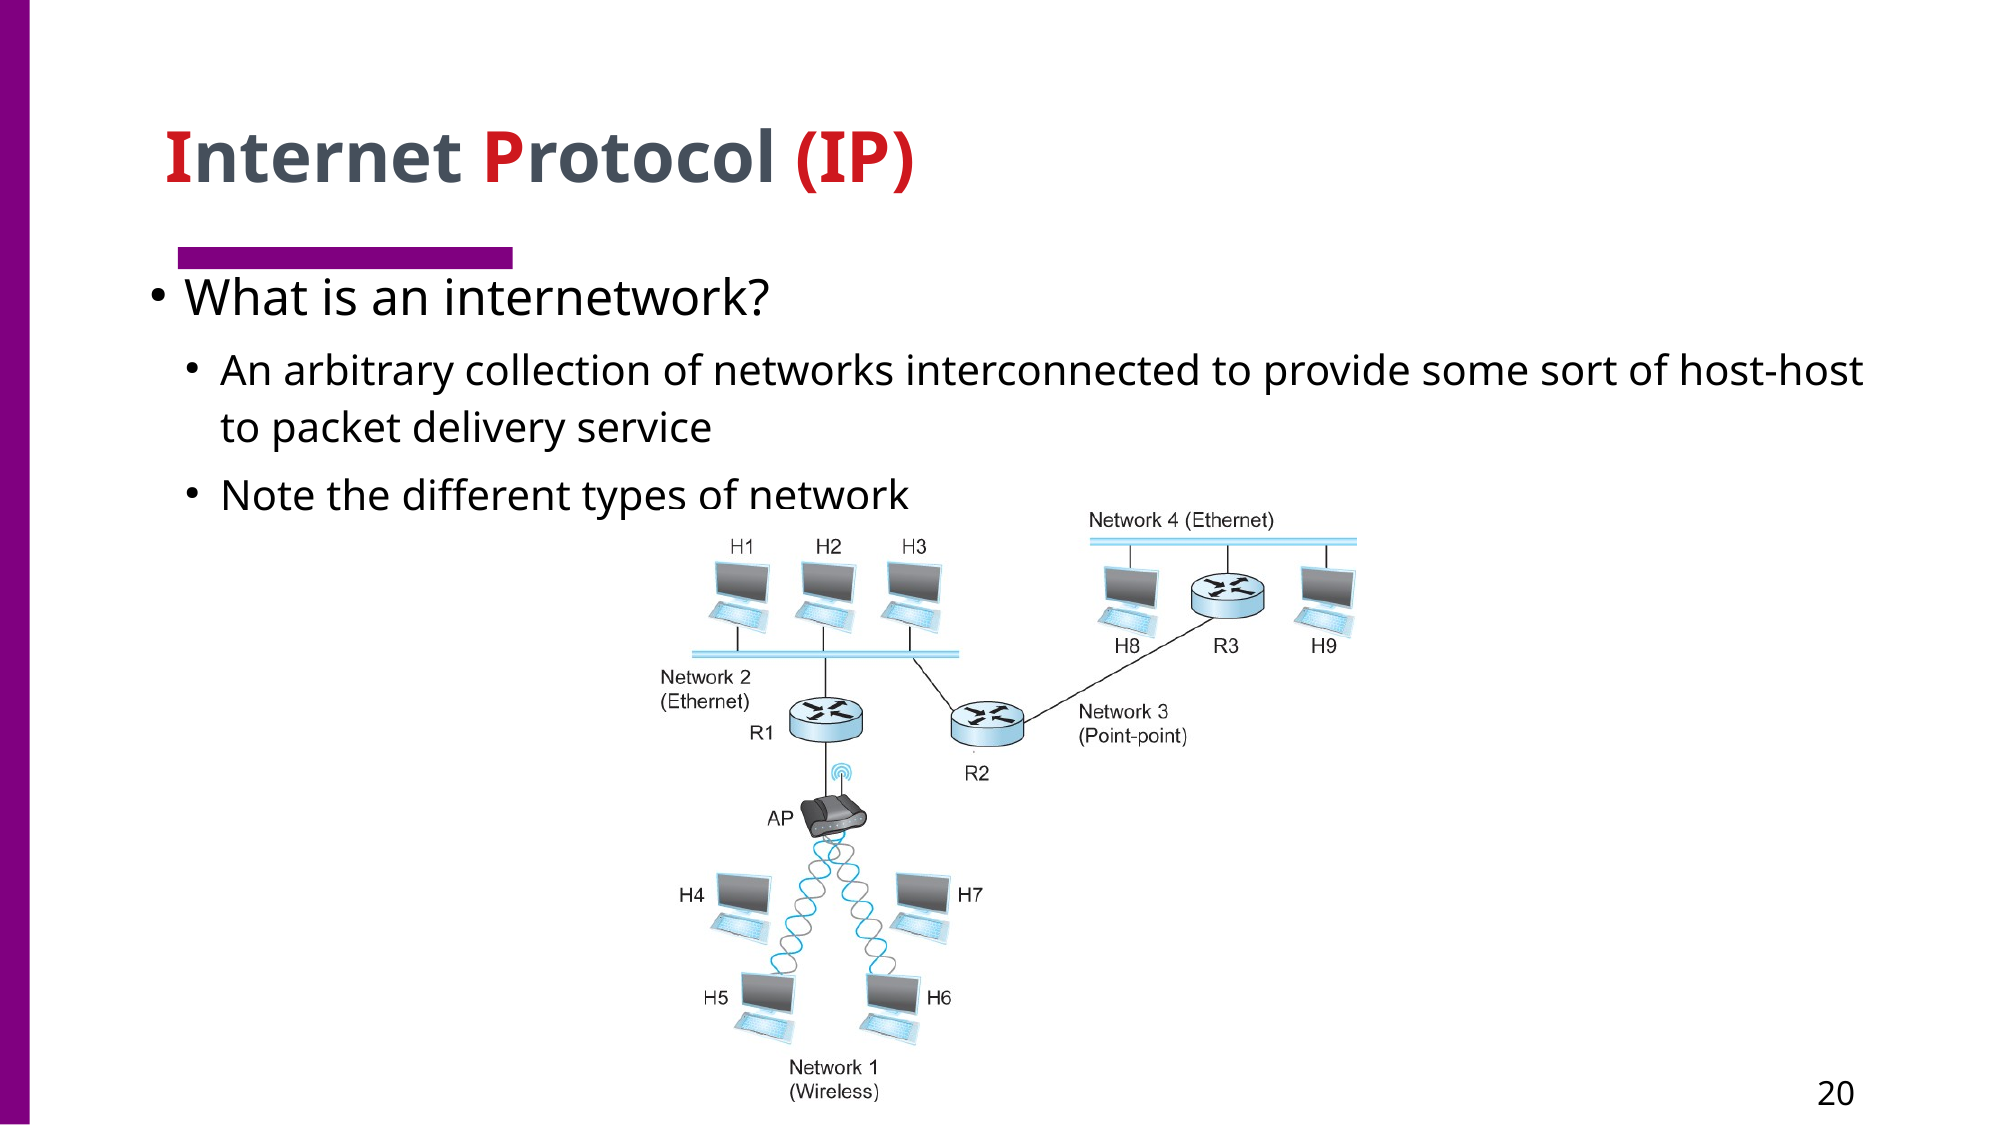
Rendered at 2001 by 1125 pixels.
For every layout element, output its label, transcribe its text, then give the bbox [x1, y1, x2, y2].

text_box Internet Protocol (IP) [151, 0, 1849, 212]
picture [660, 509, 1357, 1102]
text_box What is an internetwork? An arbitrary collection of networks interconnected to provide some sort of host-host to packet delivery service Note the different types of network [63, 254, 1921, 1087]
